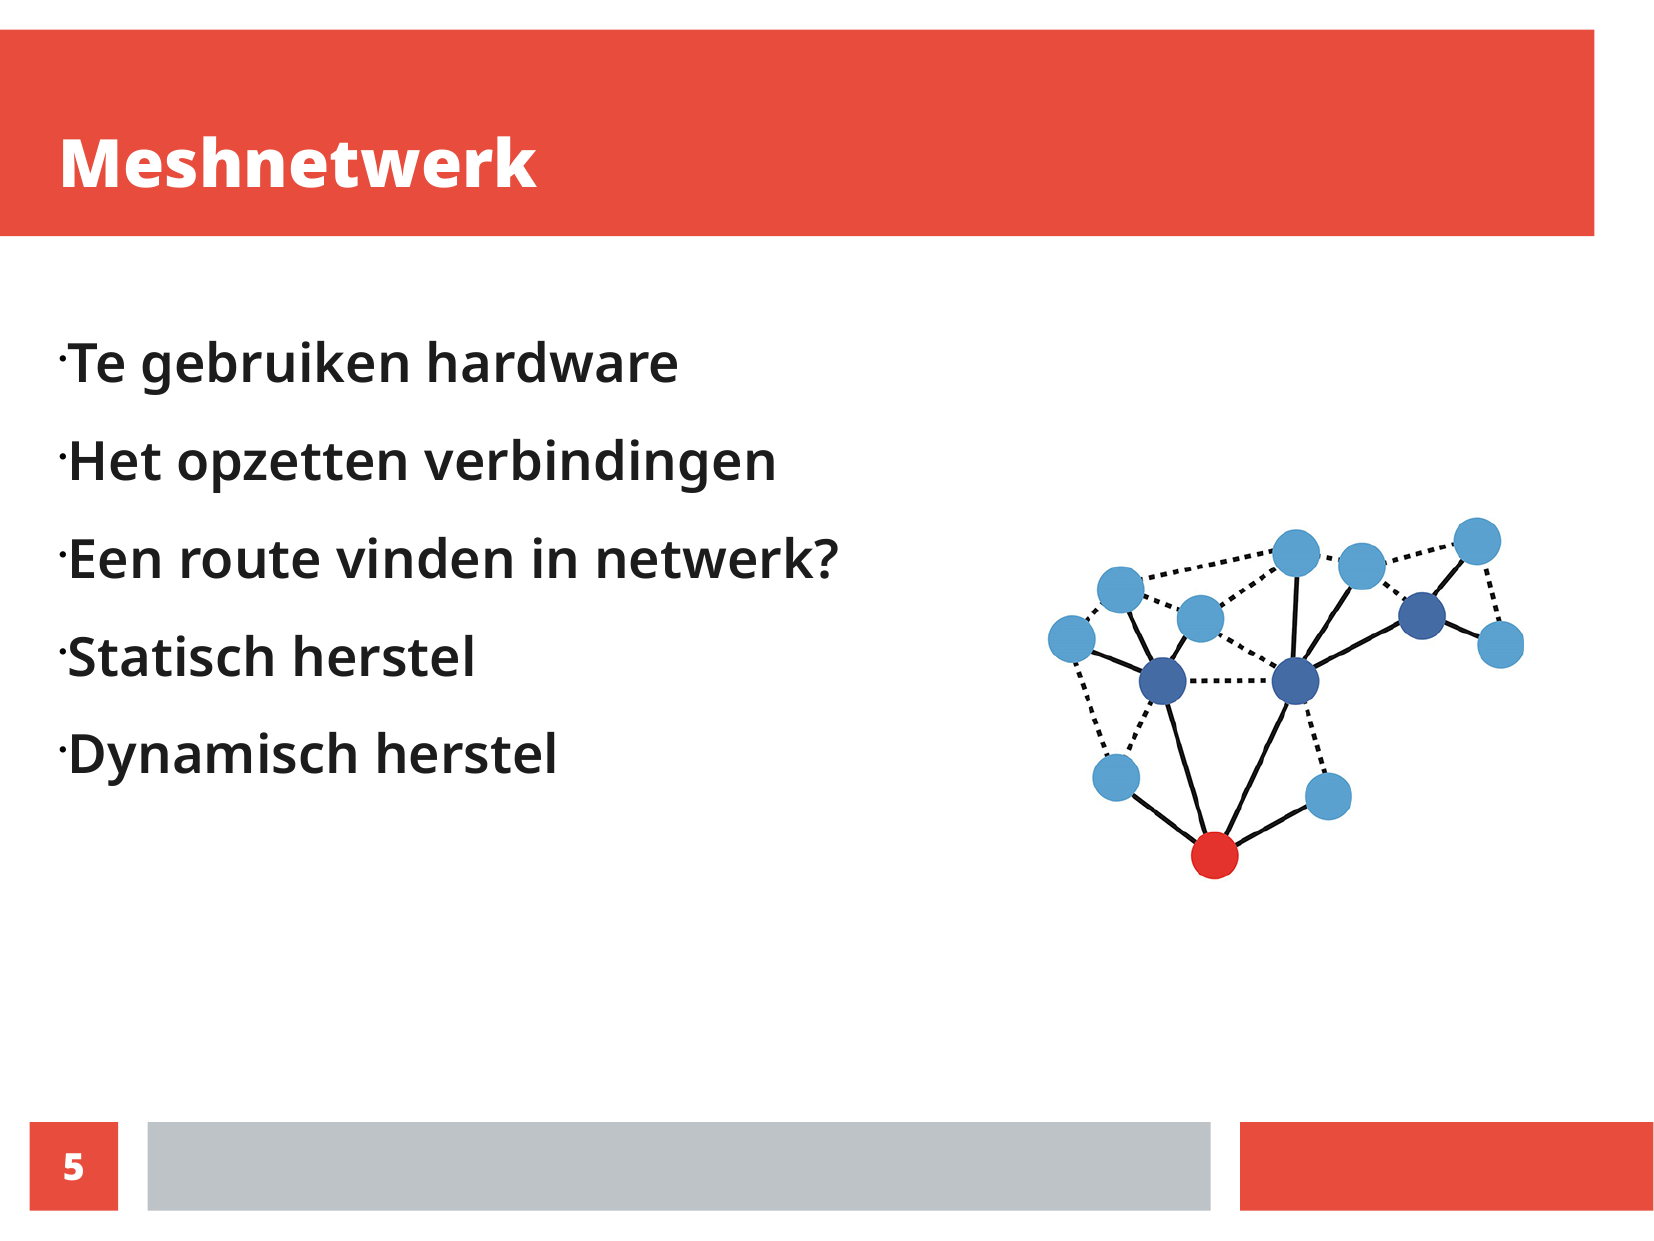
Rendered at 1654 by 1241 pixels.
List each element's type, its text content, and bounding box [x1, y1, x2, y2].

picture [1046, 501, 1524, 898]
title Meshnetwerk [59, 59, 1595, 207]
list Te gebruiken hardware Het opzetten verbindingen Een route vinden in netwerk? Statisch herstel Dynamisch herstel [59, 324, 993, 1093]
